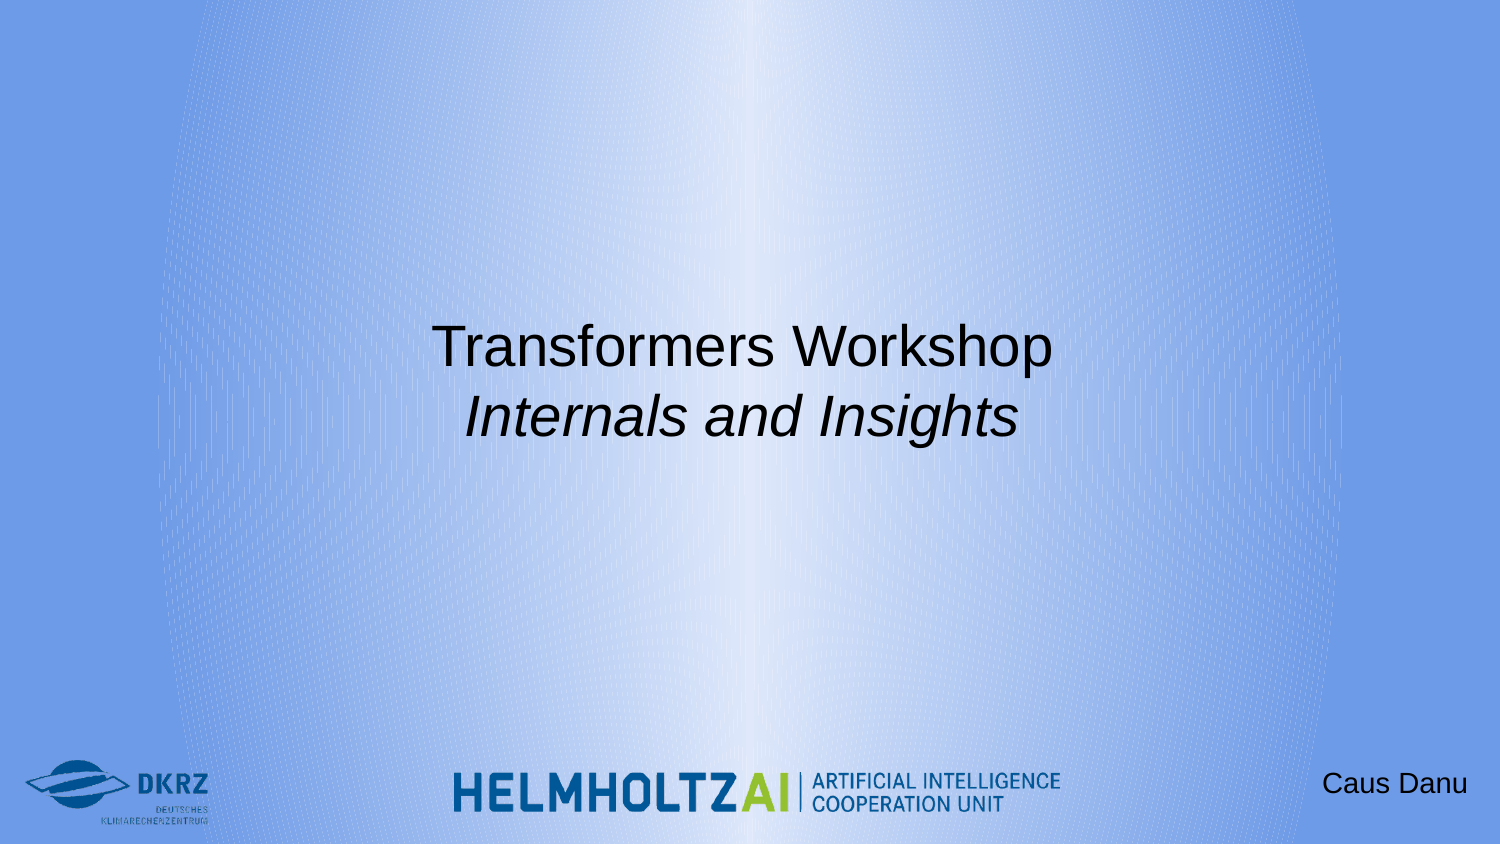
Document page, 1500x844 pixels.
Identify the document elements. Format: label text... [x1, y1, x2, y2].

text_box Caus Danu [1307, 749, 1500, 783]
text_box Transformers Workshop Internals and Insights [200, 292, 1285, 457]
picture [7, 683, 225, 844]
picture [454, 772, 1060, 812]
